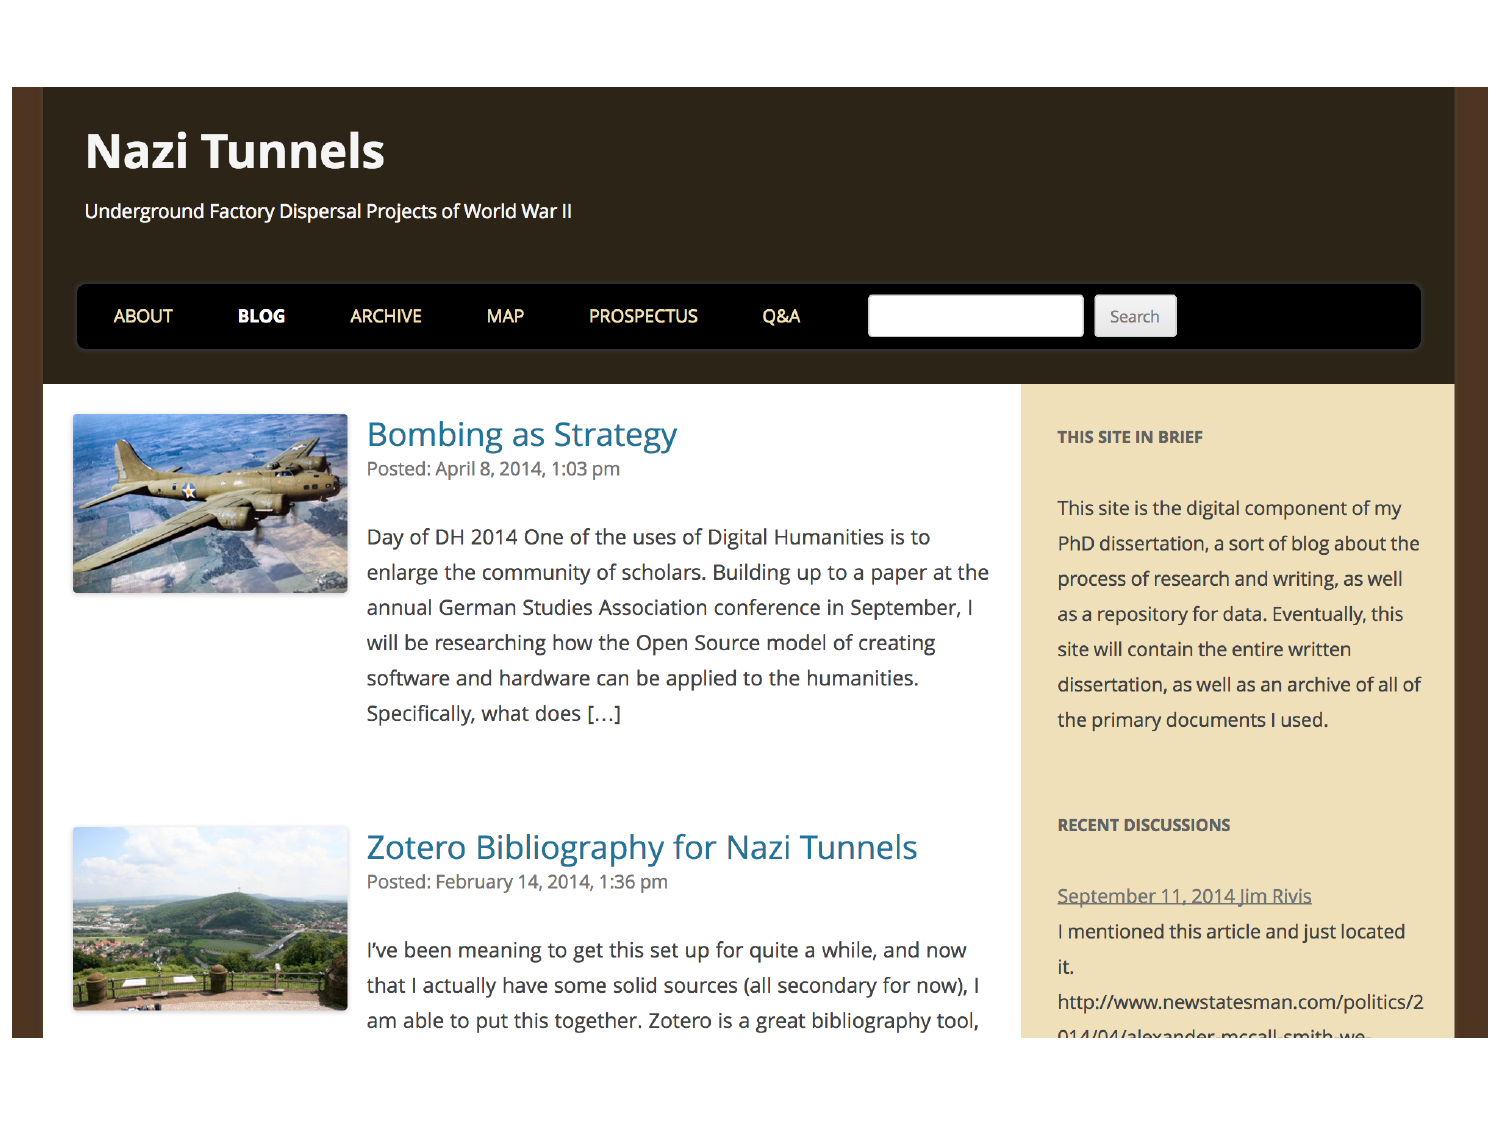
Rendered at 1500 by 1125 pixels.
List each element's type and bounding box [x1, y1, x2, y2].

picture [12, 87, 1488, 1038]
